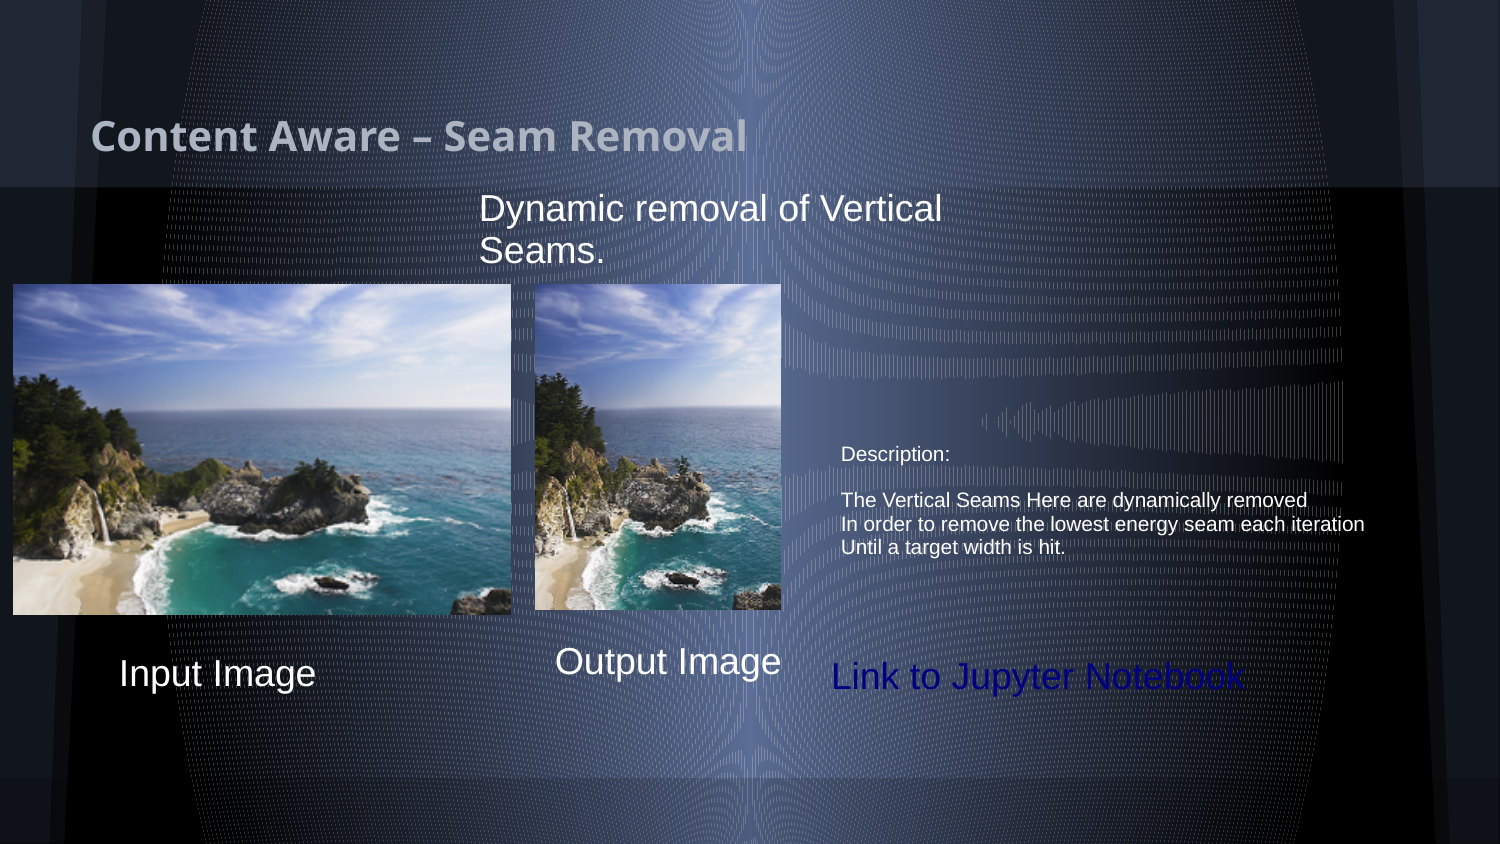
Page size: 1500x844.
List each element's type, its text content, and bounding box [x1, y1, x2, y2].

text_box Dynamic removal of Vertical Seams. [464, 180, 1096, 256]
text_box Output Image [540, 633, 797, 691]
title Content Aware – Seam Removal [75, 33, 1425, 175]
text_box Description: The Vertical Seams Here are dynamically removed In order to remove the lowest energy seam each iteration Until a target width is hit. [826, 435, 1381, 567]
picture [535, 284, 781, 611]
picture [13, 284, 511, 616]
text_box Input Image [104, 645, 332, 702]
text_box Link to Jupyter Notebook [816, 648, 1261, 706]
